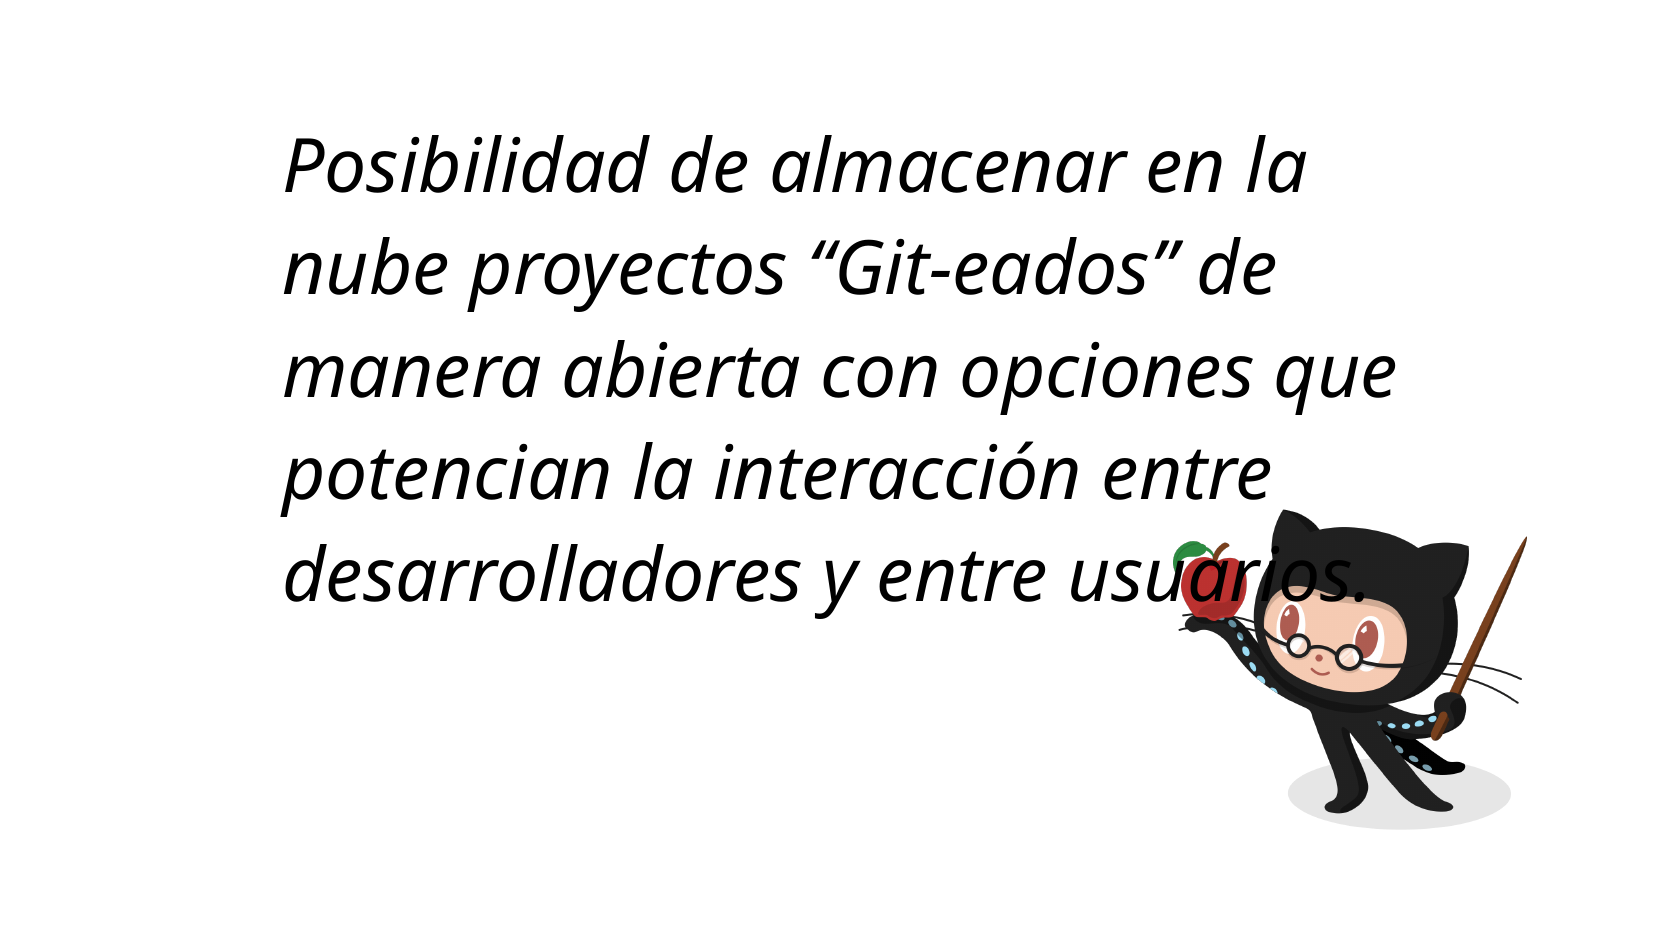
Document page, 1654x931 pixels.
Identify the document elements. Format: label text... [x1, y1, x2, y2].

picture [1173, 492, 1527, 847]
text_box Posibilidad de almacenar en la nube proyectos “Git-eados” de manera abierta con opciones que potencian la interacción entre desarrolladores y entre usuarios. [267, 105, 1420, 497]
